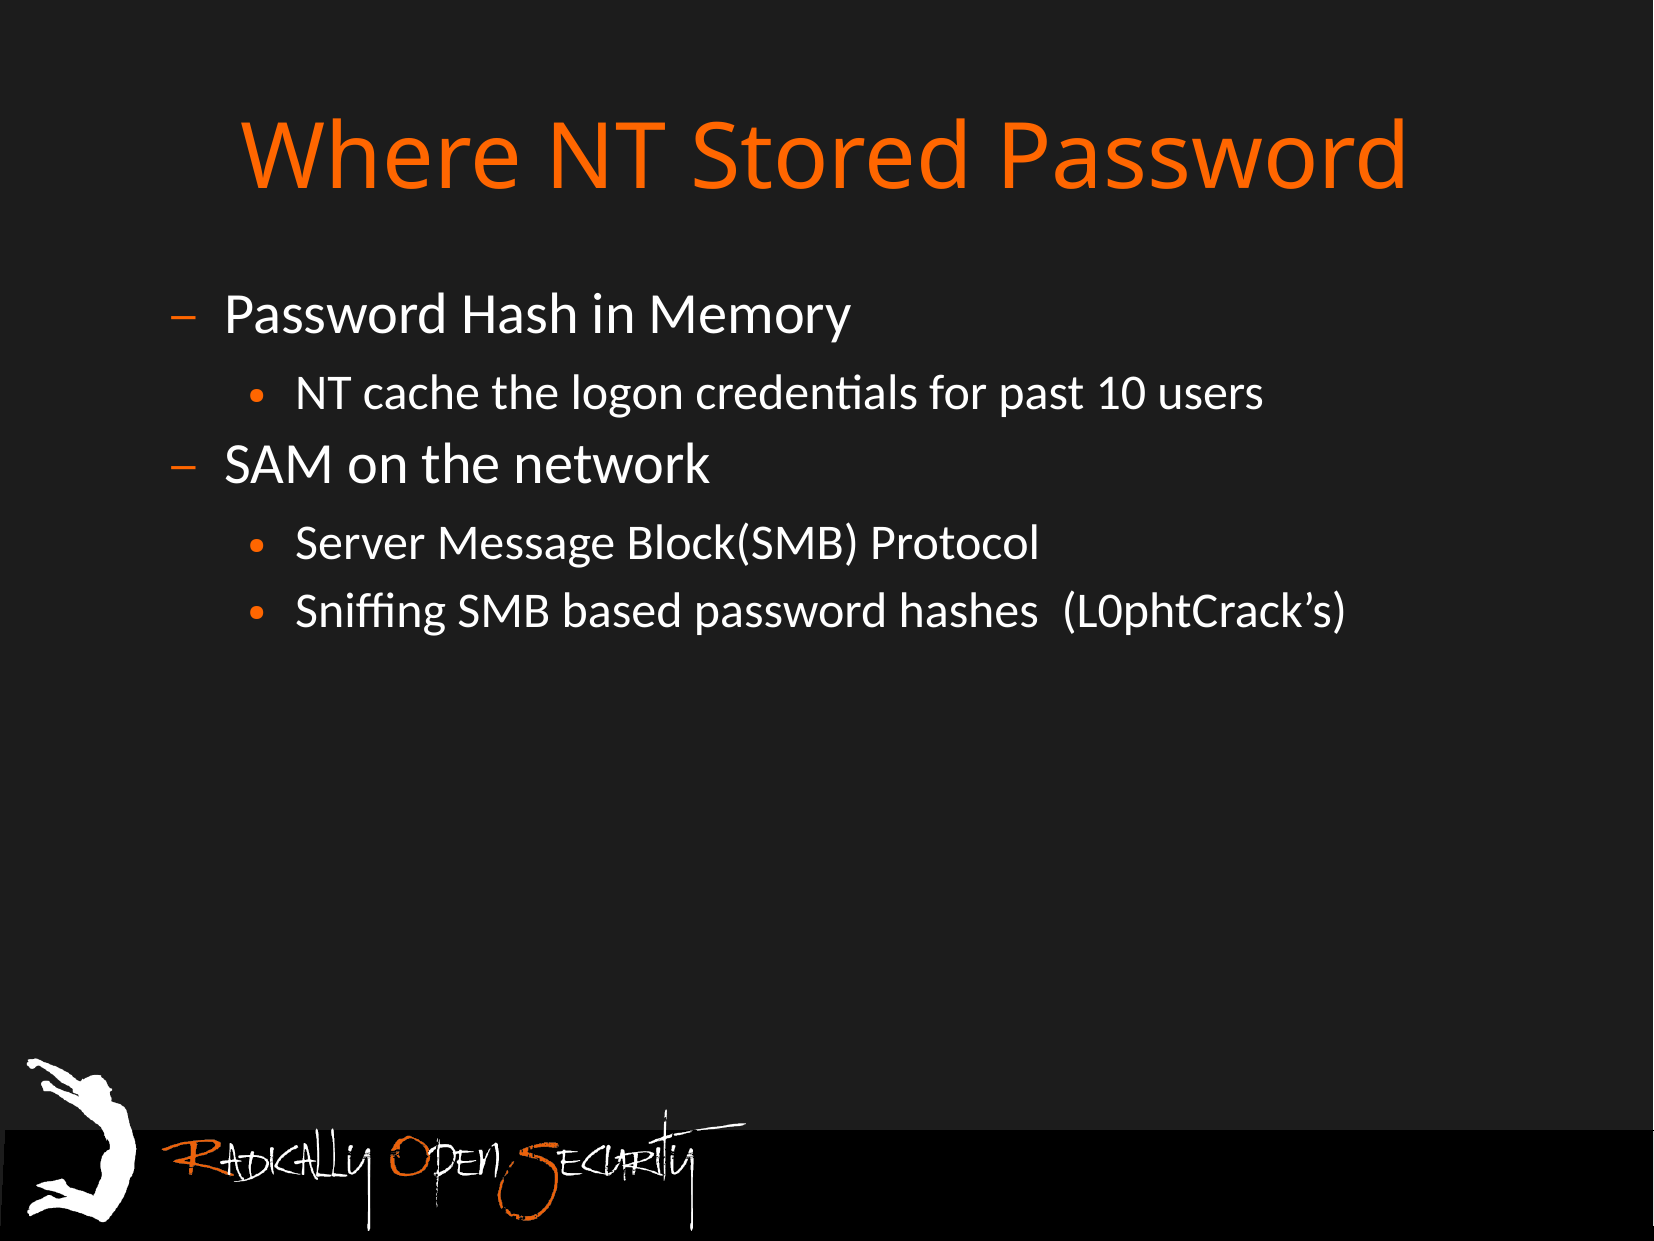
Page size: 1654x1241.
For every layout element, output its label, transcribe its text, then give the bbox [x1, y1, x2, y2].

list Password Hash in Memory NT cache the logon credentials for past 10 users SAM on the network Server Message Block(SMB) Protocol Sniffing SMB based password hashes (L0phtCrack’s) [82, 290, 1571, 1010]
title Where NT Stored Password [82, 49, 1571, 257]
picture [0, 1022, 778, 1241]
